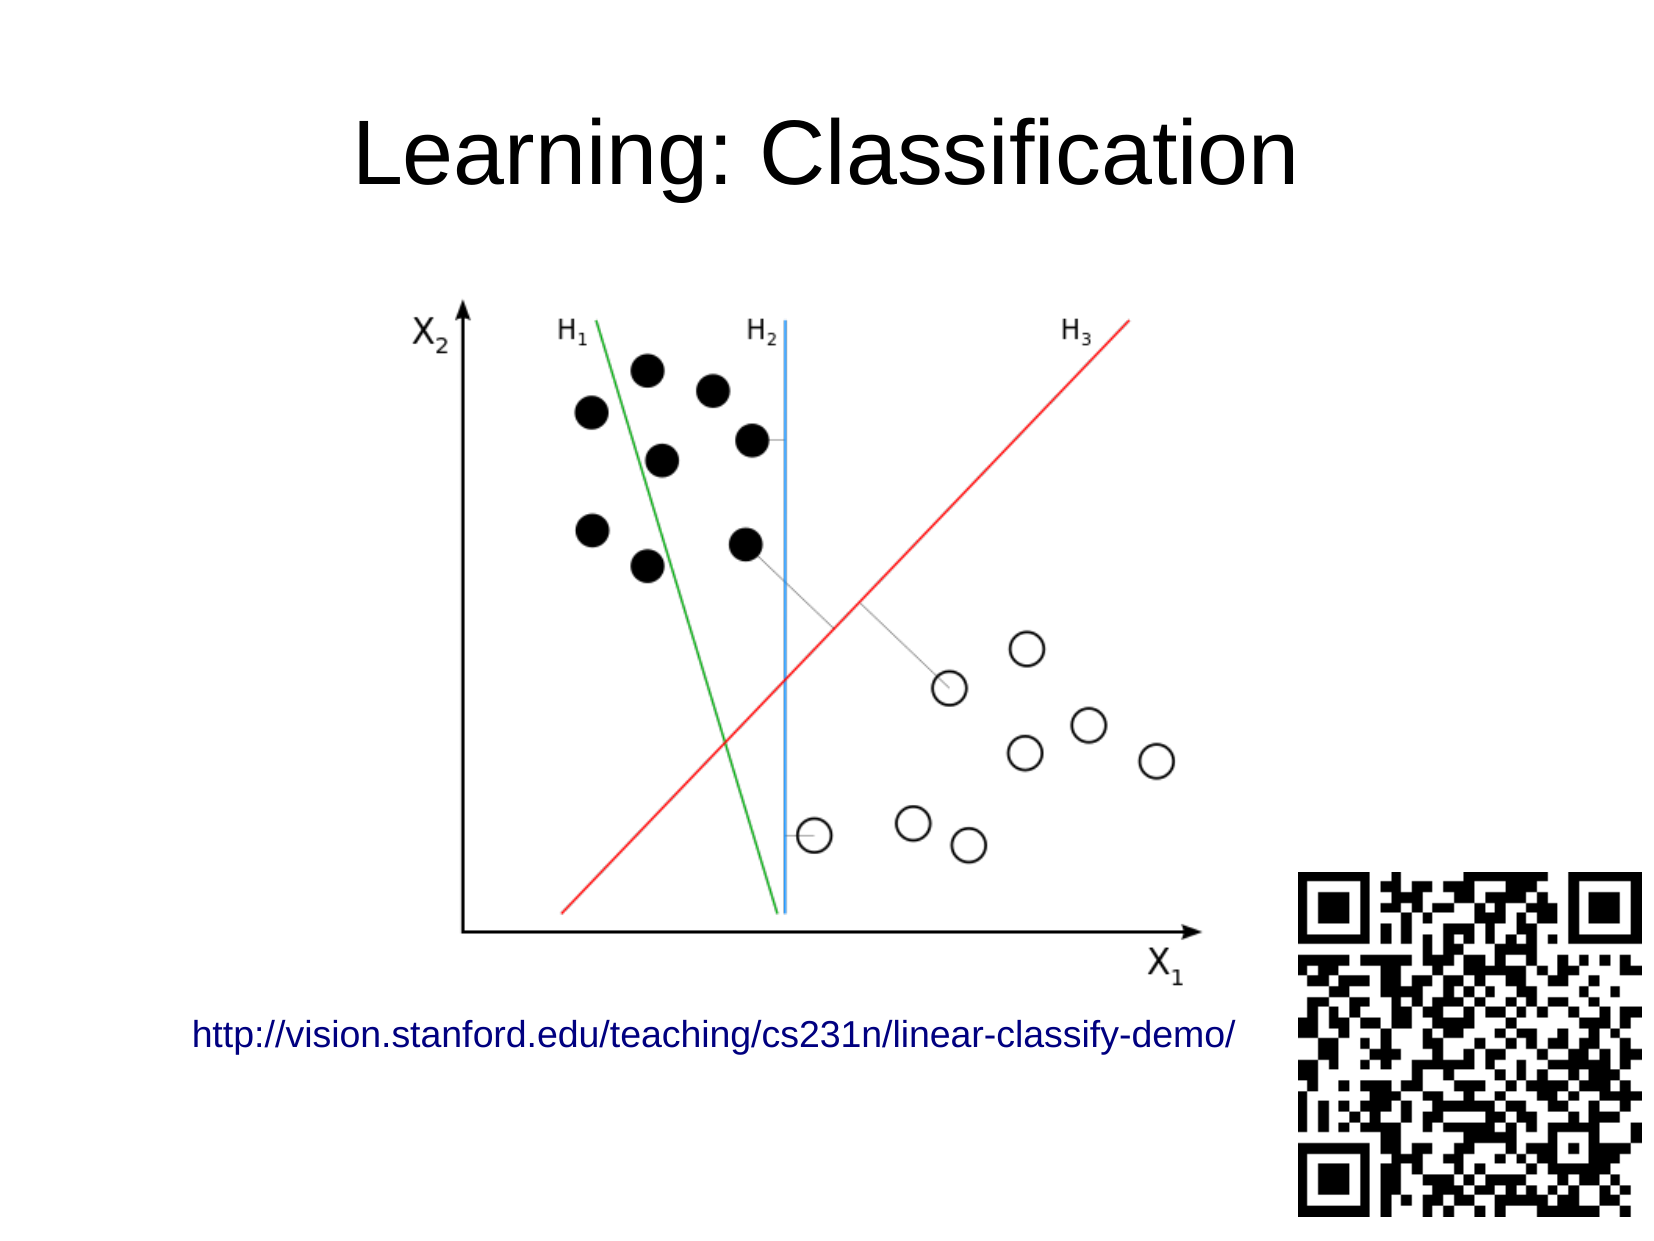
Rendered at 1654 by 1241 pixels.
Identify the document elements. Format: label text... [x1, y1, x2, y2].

picture [1298, 872, 1642, 1217]
picture [407, 294, 1208, 987]
text_box http://vision.stanford.edu/teaching/cs231n/linear-classify-demo/ [177, 1006, 1252, 1063]
title Learning: Classification [82, 49, 1571, 257]
